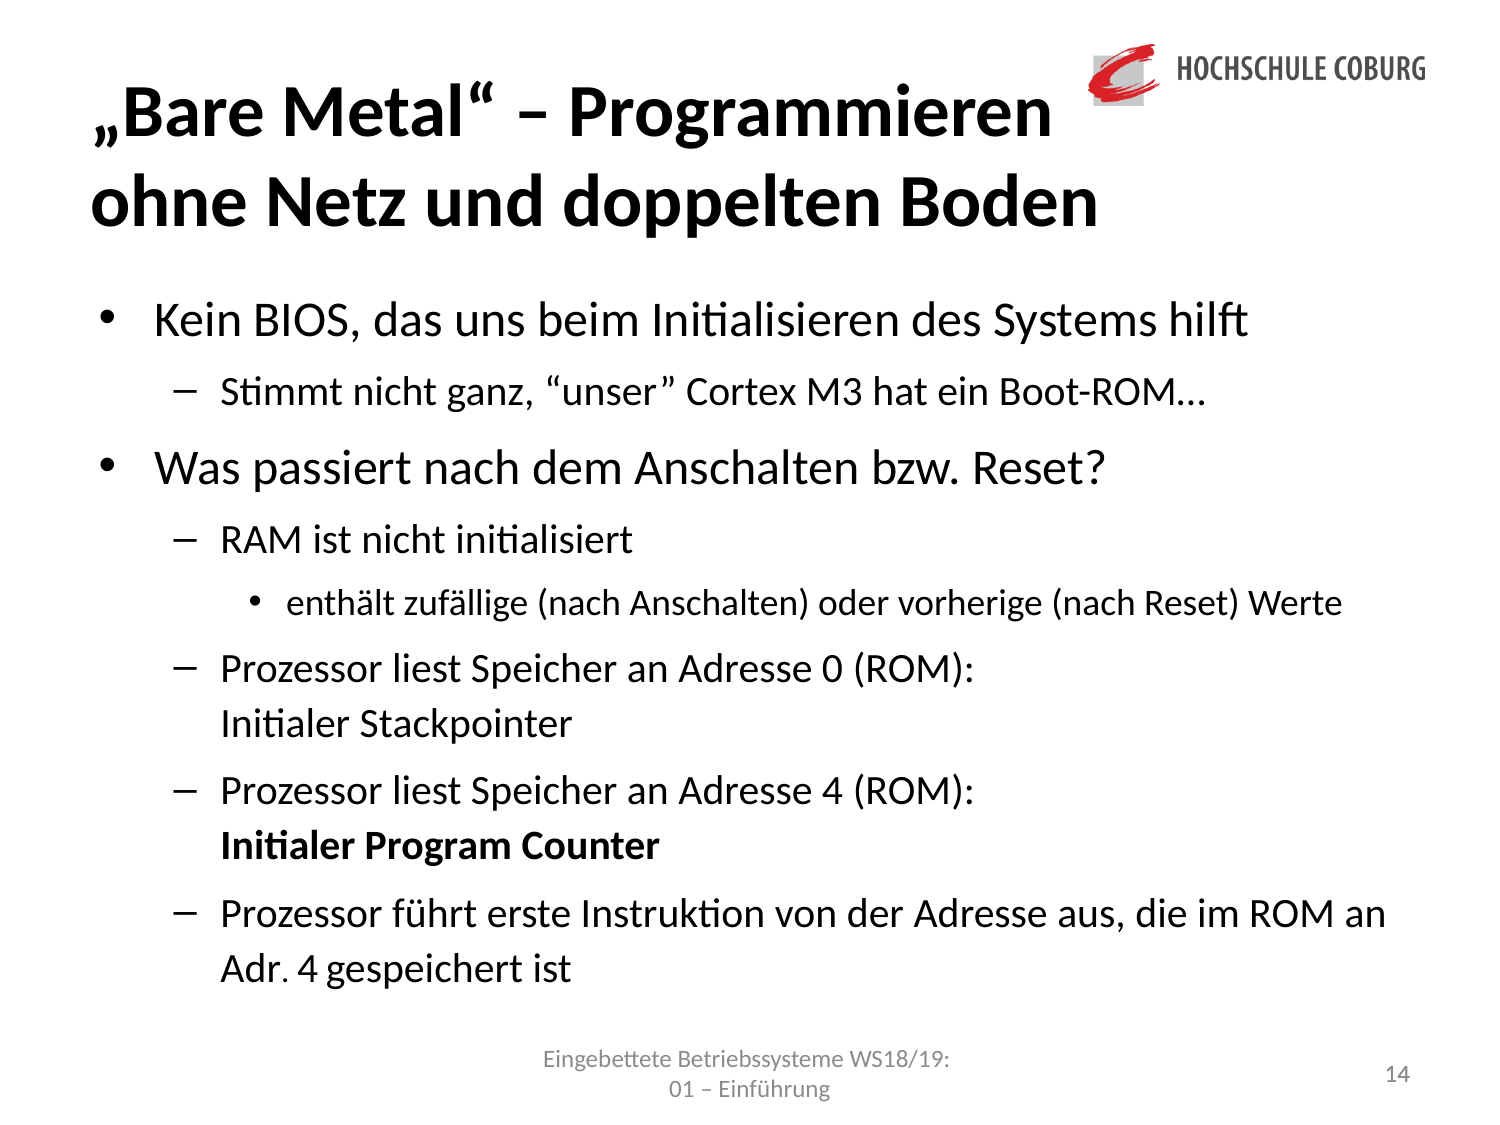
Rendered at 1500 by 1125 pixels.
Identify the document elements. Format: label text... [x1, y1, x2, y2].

title „Bare Metal“ – Programmieren ohne Netz und doppelten Boden [75, 45, 1425, 259]
slide_number <number> [1074, 1043, 1425, 1103]
picture [1088, 44, 1425, 106]
text_box Kein BIOS, das uns beim Initialisieren des Systems hilft Stimmt nicht ganz, “unser” Cortex M3 hat ein Boot-ROM… Was passiert nach dem Anschalten bzw. Reset? RAM ist nicht initialisiert enthält zufällige (nach Anschalten) oder vorherige (nach Reset) Werte Prozessor liest Speicher an Adresse 0 (ROM): Initialer Stackpointer Prozessor liest Speicher an Adresse 4 (ROM): Initialer Program Counter Prozessor führt erste Instruktion von der Adresse aus, die im ROM an Adr. 4 gespeichert ist [83, 272, 1425, 1043]
